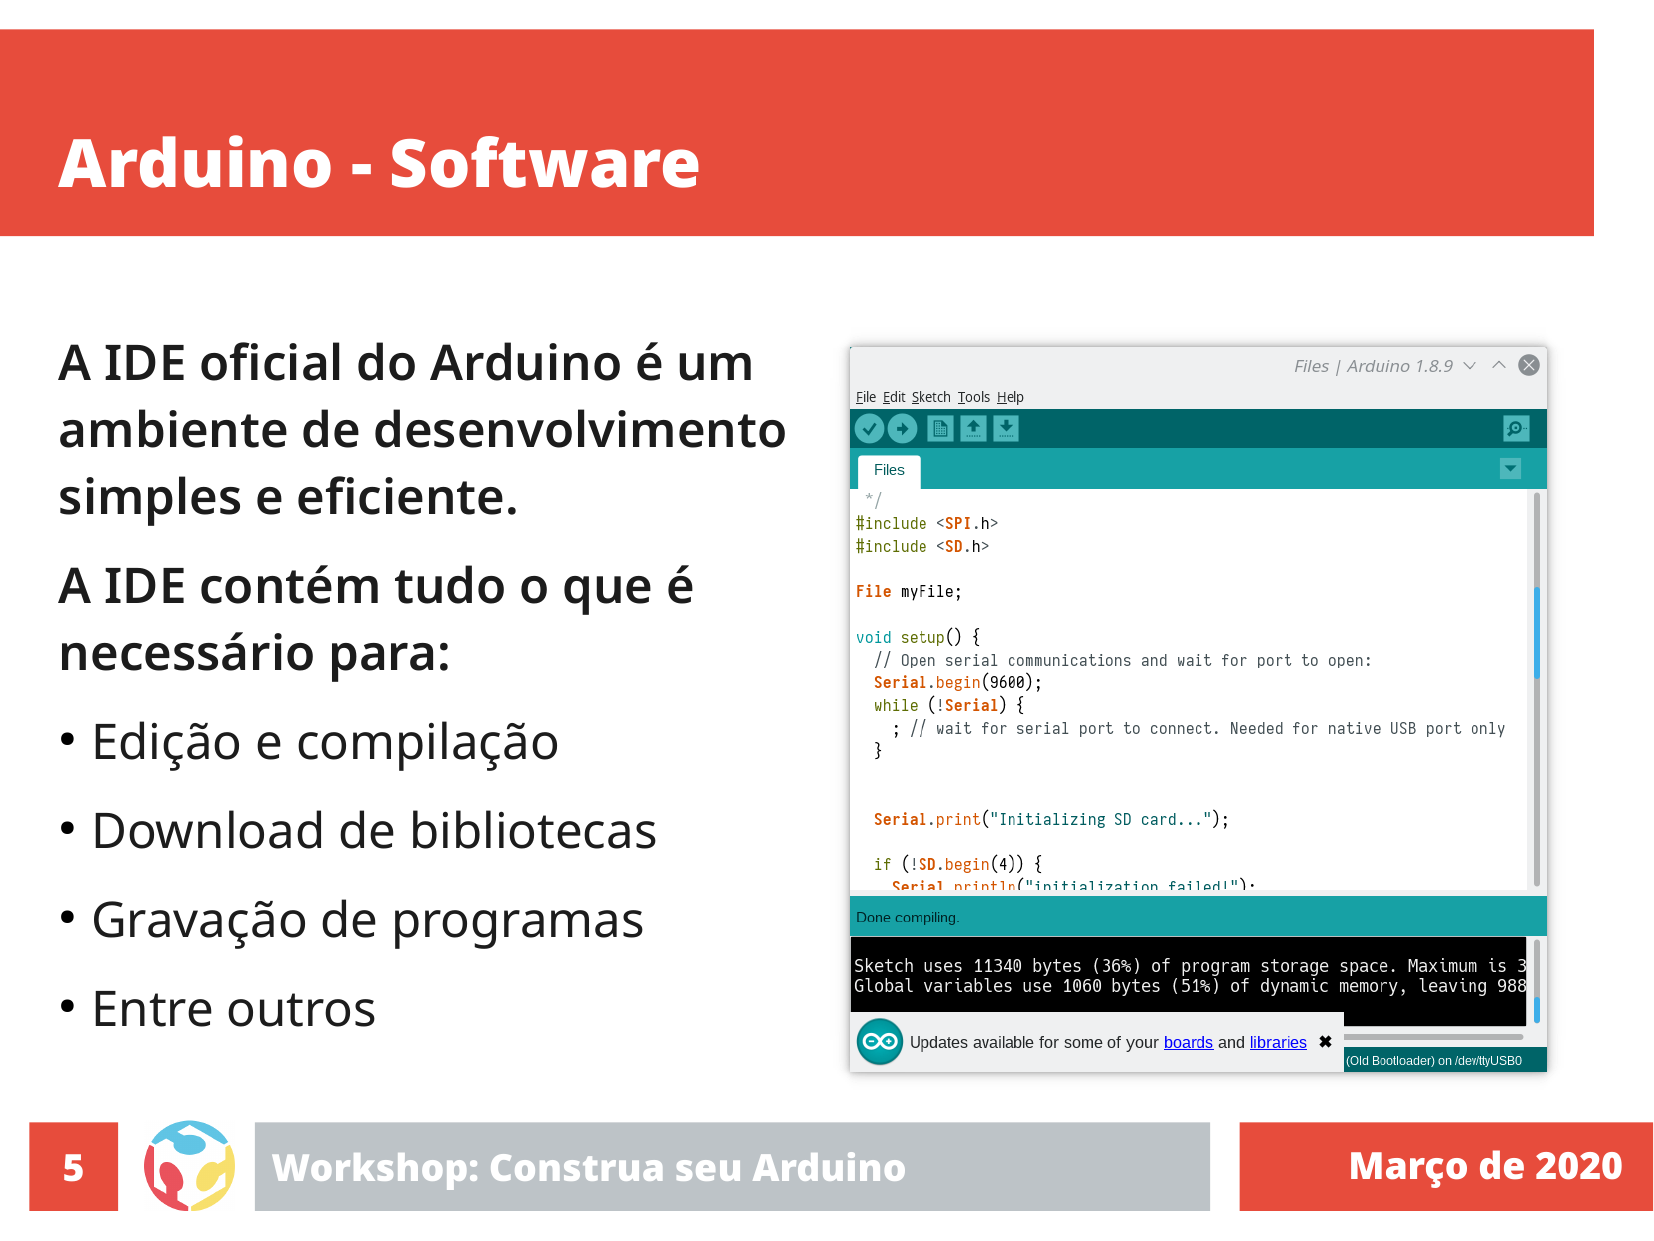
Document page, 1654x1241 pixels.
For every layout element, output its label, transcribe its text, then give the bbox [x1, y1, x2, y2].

picture [144, 1120, 235, 1211]
picture [830, 327, 1566, 1091]
list A IDE oficial do Arduino é um ambiente de desenvolvimento simples e eficiente. A IDE contém tudo o que é necessário para: Edição e compilação Download de bibliotecas Gravação de programas Entre outros [58, 327, 794, 1091]
title Arduino - Software [58, 59, 1594, 207]
